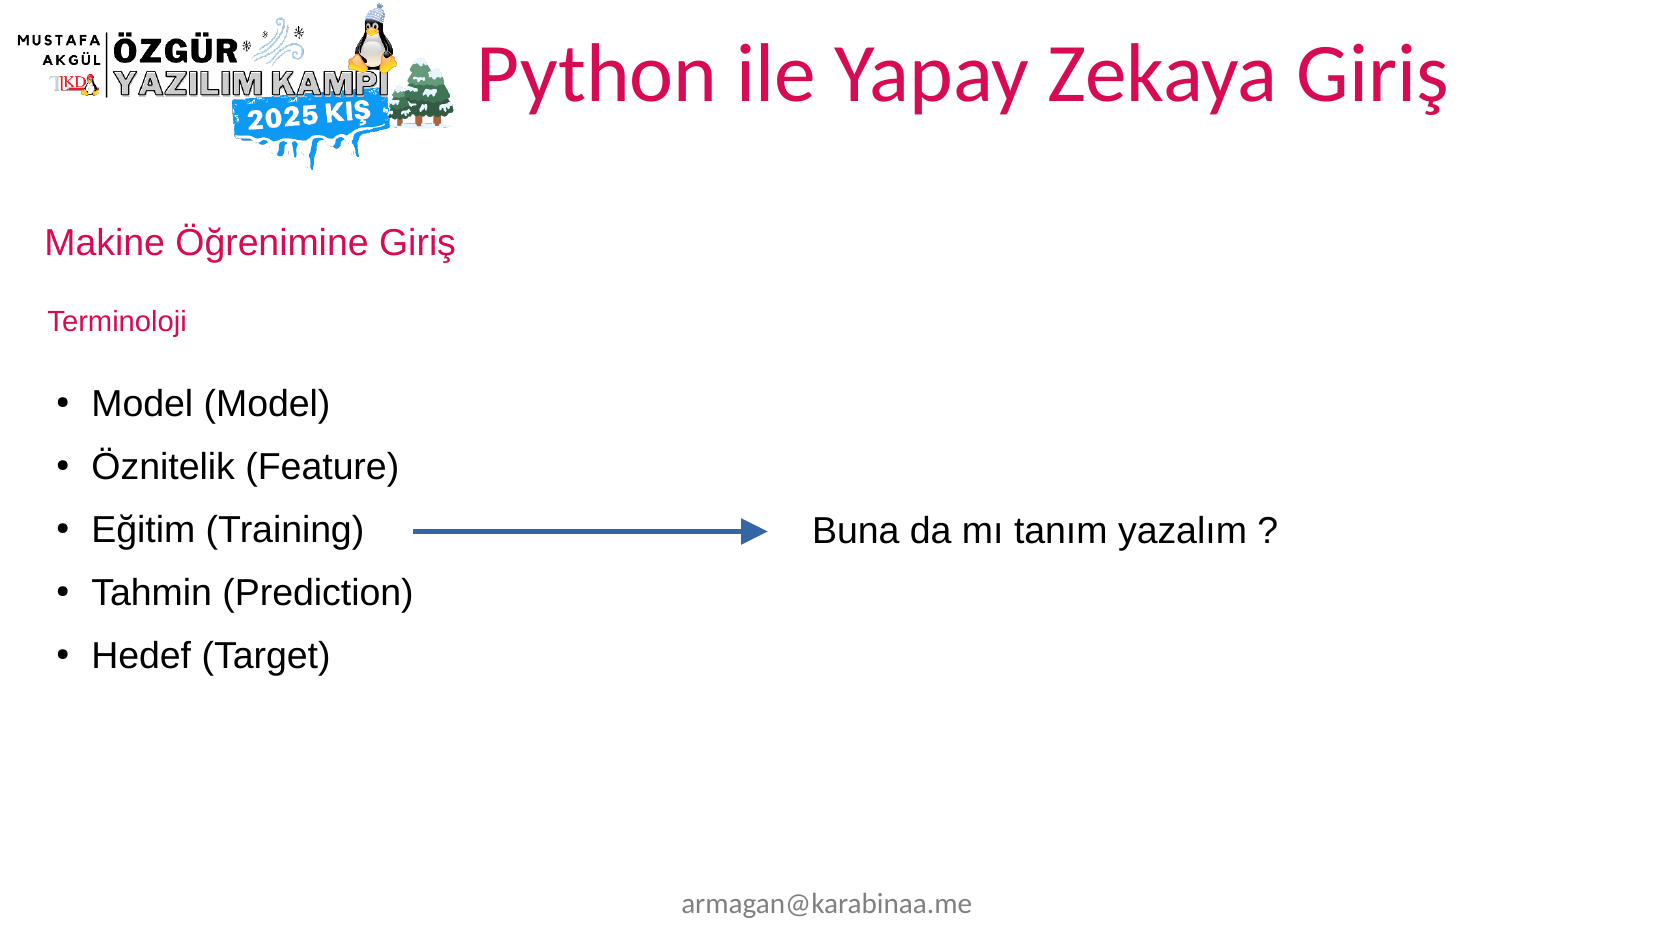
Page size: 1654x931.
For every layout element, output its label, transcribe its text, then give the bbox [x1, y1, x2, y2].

text_box Model (Model) Öznitelik (Feature) Eğitim (Training) Tahmin (Prediction) Hedef (Target) [41, 354, 514, 726]
text_box Buna da mı tanım yazalım ? [797, 501, 1477, 562]
picture [0, 0, 463, 177]
text_box Terminoloji [32, 297, 857, 355]
text_box armagan@karabinaa.me [0, 877, 1654, 928]
text_box Python ile Yapay Zekaya Giriş [462, 10, 1654, 126]
text_box Makine Öğrenimine Giriş [29, 213, 854, 271]
